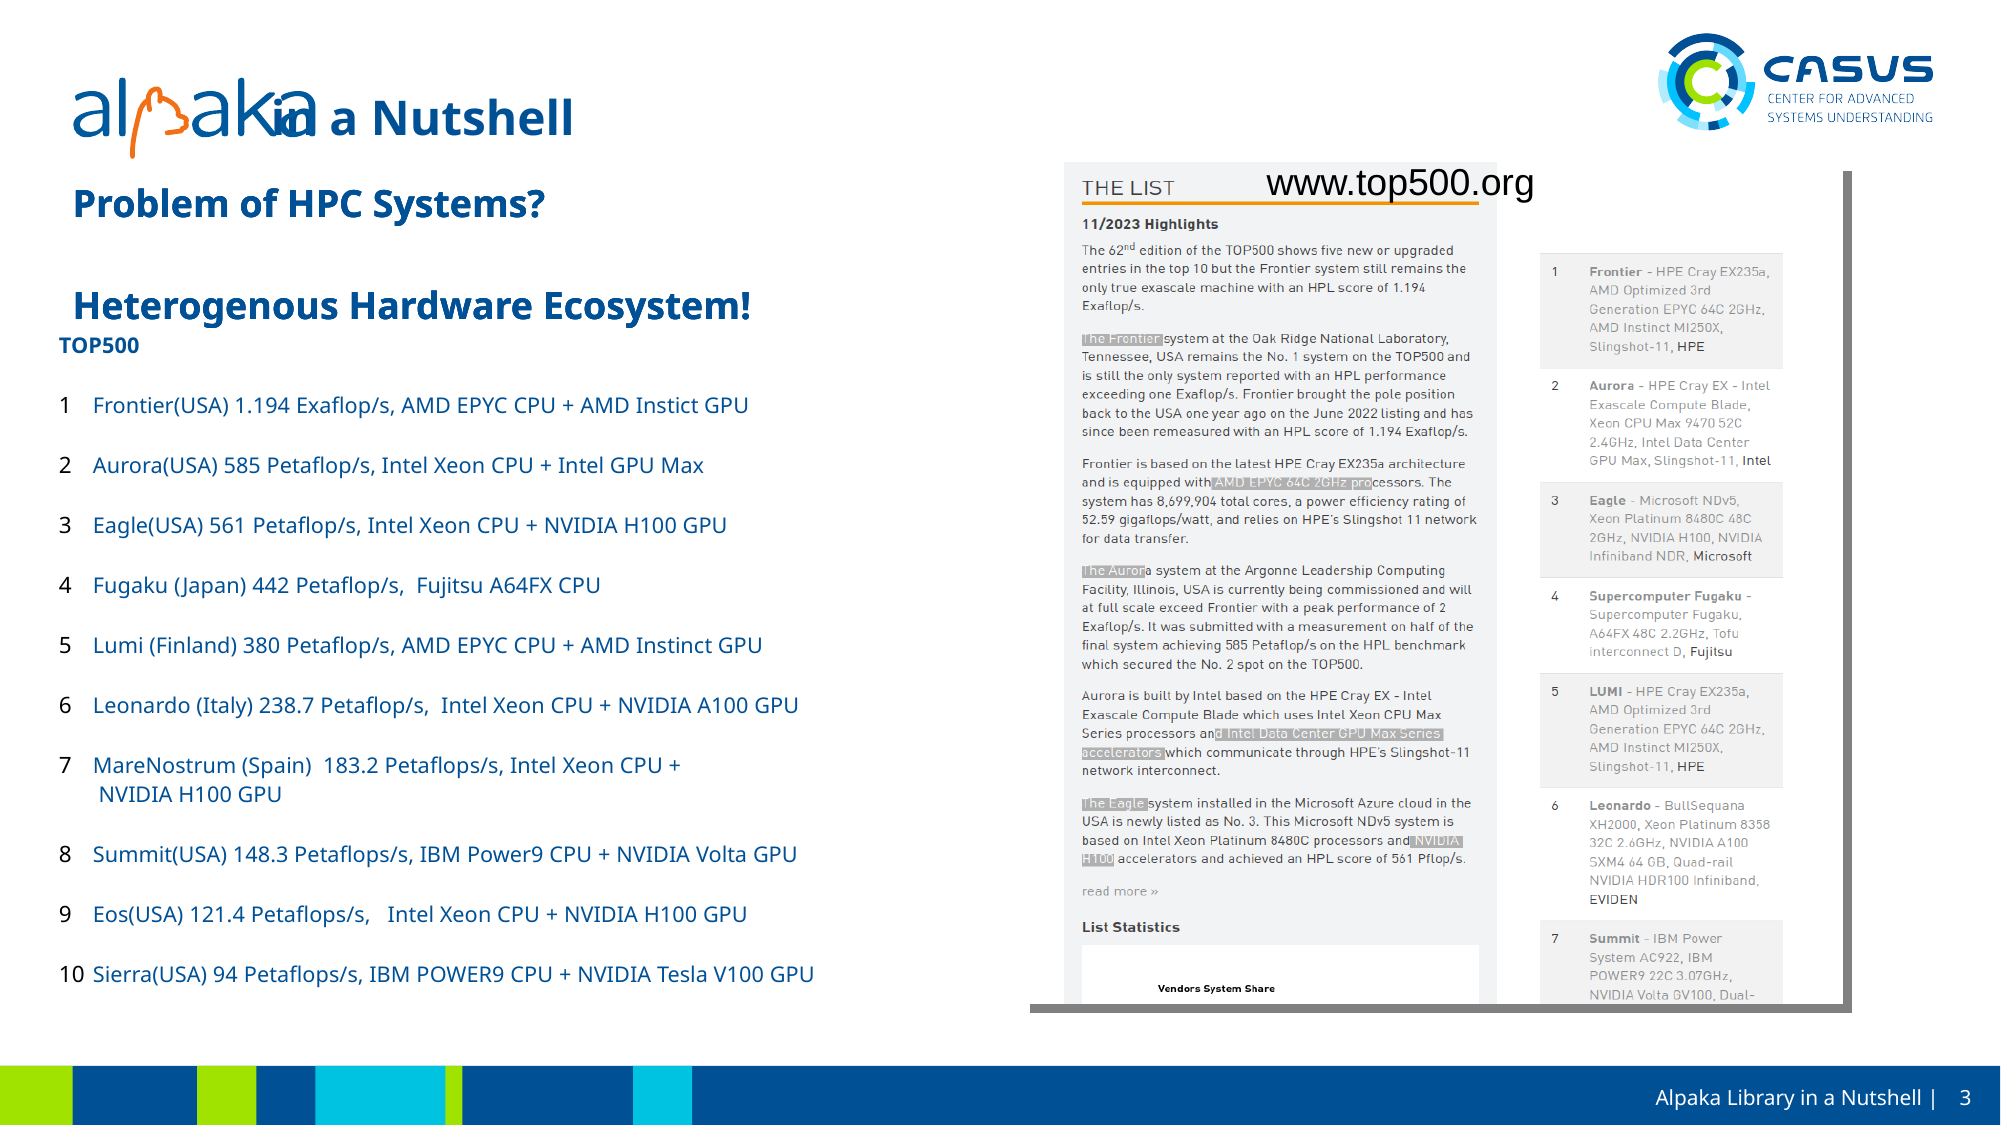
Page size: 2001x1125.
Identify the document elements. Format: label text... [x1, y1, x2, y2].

list Problem of HPC Systems? Heterogenous Hardware Ecosystem! [72, 177, 922, 343]
picture [1658, 33, 1933, 131]
list TOP500 Frontier(USA) 1.194 Exaflop/s, AMD EPYC CPU + AMD Instict GPU Aurora(USA) 585 Petaflop/s, Intel Xeon CPU + Intel GPU Max Eagle(USA) 561 Petaflop/s, Intel Xeon CPU + NVIDIA H100 GPU Fugaku (Japan) 442 Petaflop/s, Fujitsu A64FX CPU Lumi (Finland) 380 Petaflop/s, AMD EPYC CPU + AMD Instinct GPU Leonardo (Italy) 238.7 Petaflop/s, Intel Xeon CPU + NVIDIA A100 GPU MareNostrum (Spain) 183.2 Petaflops/s, Intel Xeon CPU + NVIDIA H100 GPU Summit(USA) 148.3 Petaflops/s, IBM Power9 CPU + NVIDIA Volta GPU Eos(USA) 121.4 Petaflops/s, Intel Xeon CPU + NVIDIA H100 GPU Sierra(USA) 94 Petaflops/s, IBM POWER9 CPU + NVIDIA Tesla V100 GPU [59, 330, 934, 993]
picture [72, 76, 317, 160]
picture [1022, 162, 1843, 1004]
text_box www.top500.org [1251, 153, 1560, 211]
title in a Nutshell [317, 82, 709, 151]
